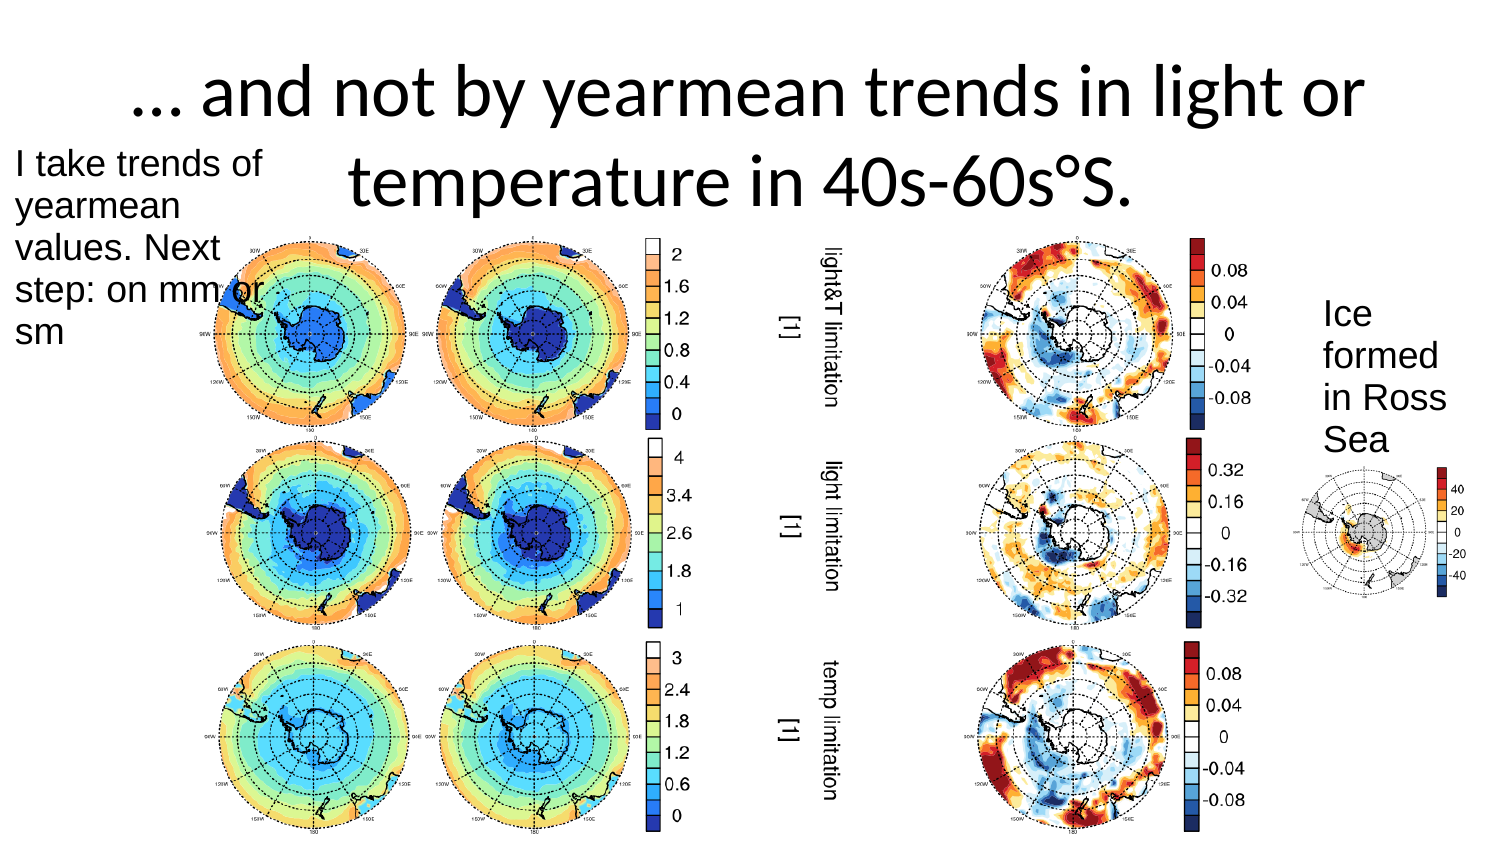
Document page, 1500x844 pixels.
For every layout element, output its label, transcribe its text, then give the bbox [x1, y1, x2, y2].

picture [203, 638, 1251, 839]
picture [191, 233, 1477, 632]
title … and not by yearmean trends in light or temperature in 40s-60s°S. [75, 33, 1426, 175]
text_box I take trends of yearmean values. Next step: on mm or sm [0, 135, 316, 361]
text_box Ice formed in Ross Sea [1308, 285, 1486, 511]
